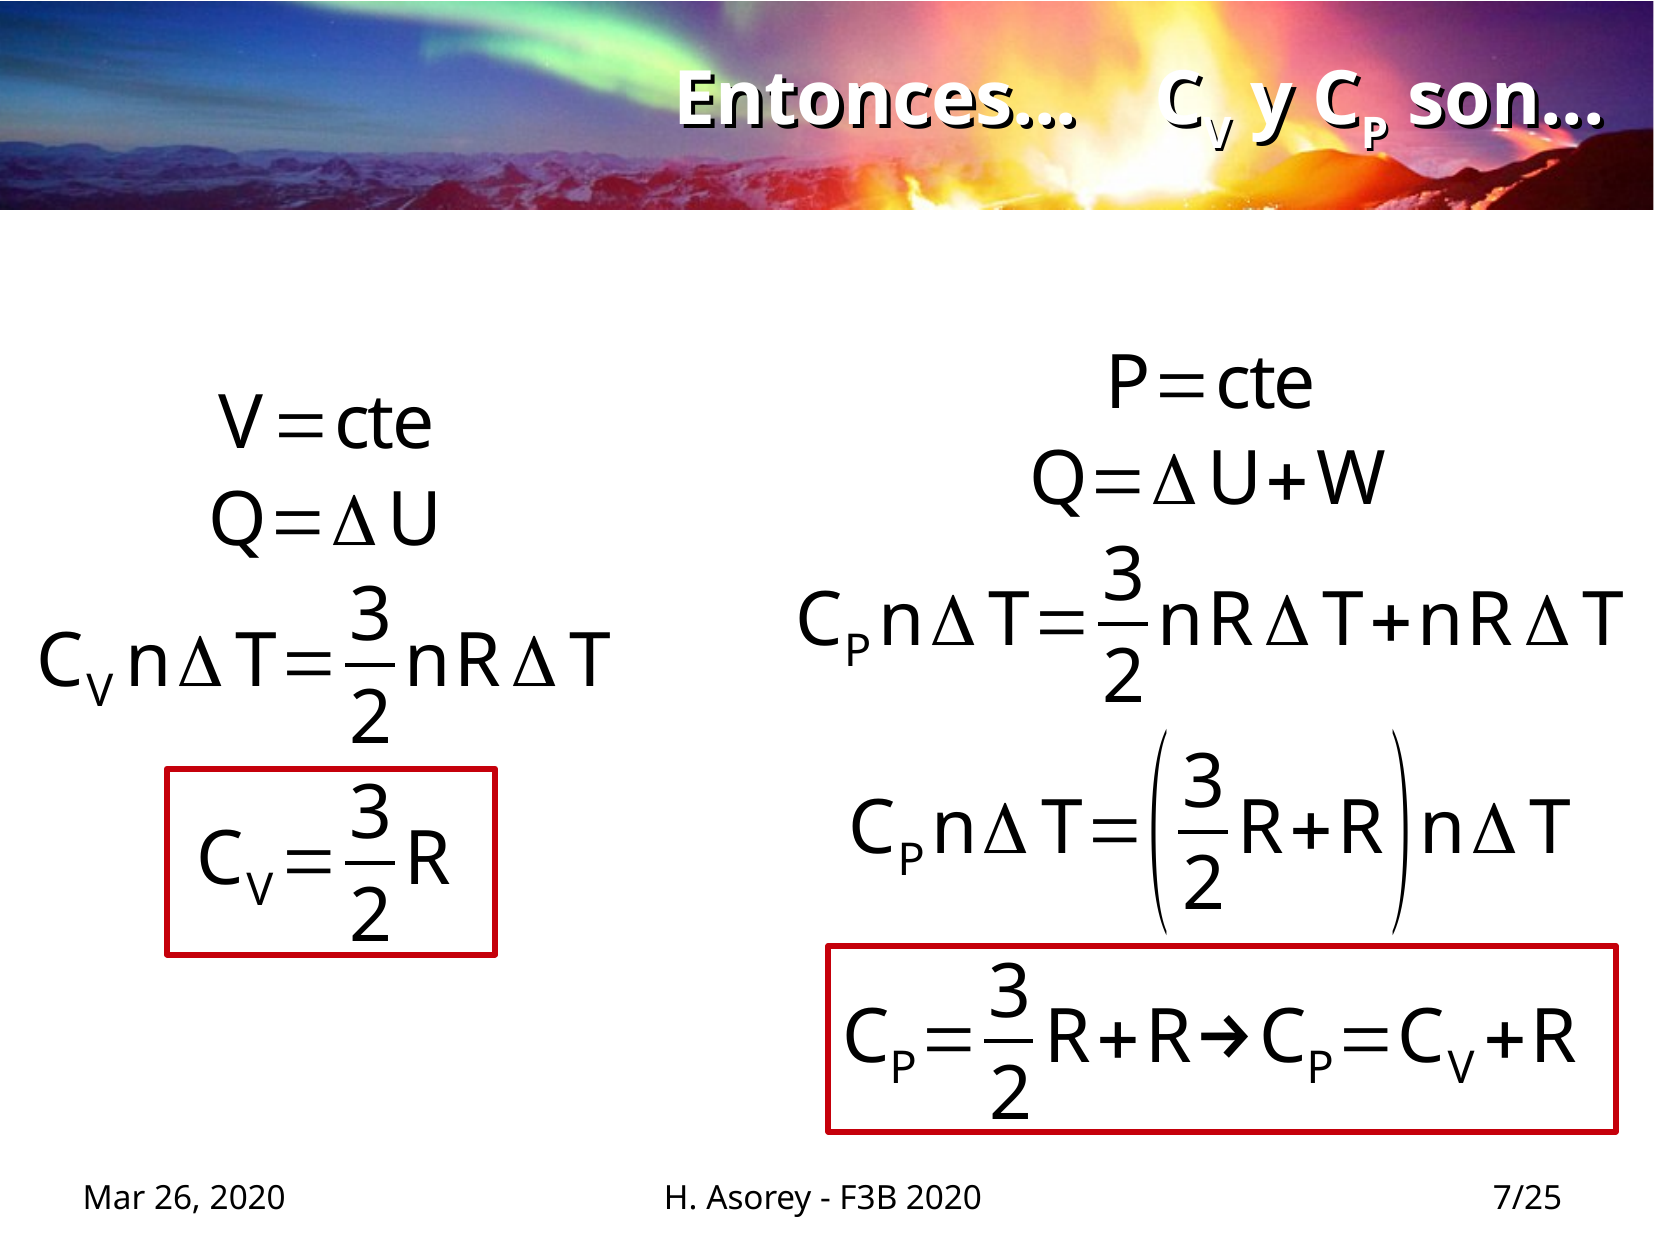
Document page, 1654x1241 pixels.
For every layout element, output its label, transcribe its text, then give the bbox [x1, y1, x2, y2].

title Entonces... CV y CP son... [45, 15, 1606, 191]
chart [789, 335, 1631, 1138]
picture [0, 1, 1654, 210]
chart [30, 376, 619, 961]
